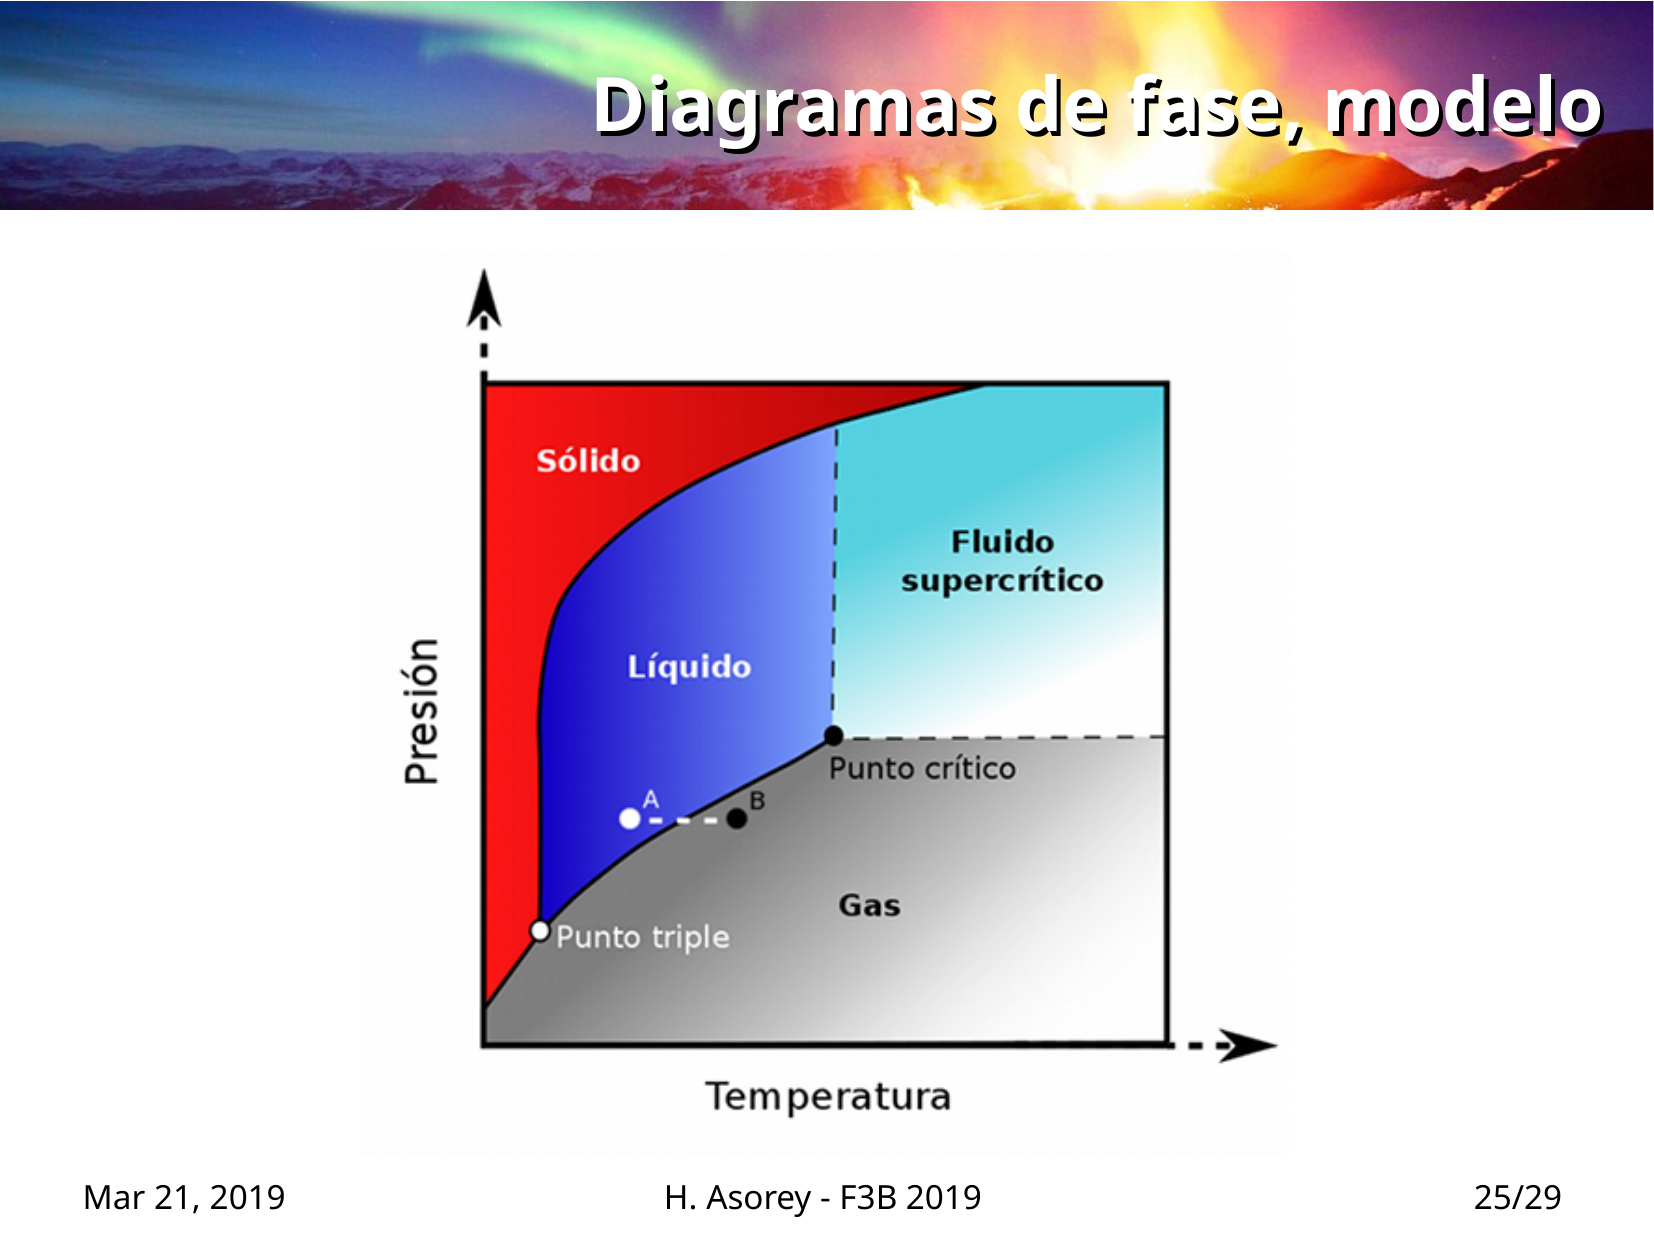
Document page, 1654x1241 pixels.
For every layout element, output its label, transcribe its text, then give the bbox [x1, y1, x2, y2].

picture [359, 254, 1291, 1156]
picture [0, 1, 1654, 210]
title Diagramas de fase, modelo [45, 15, 1606, 191]
